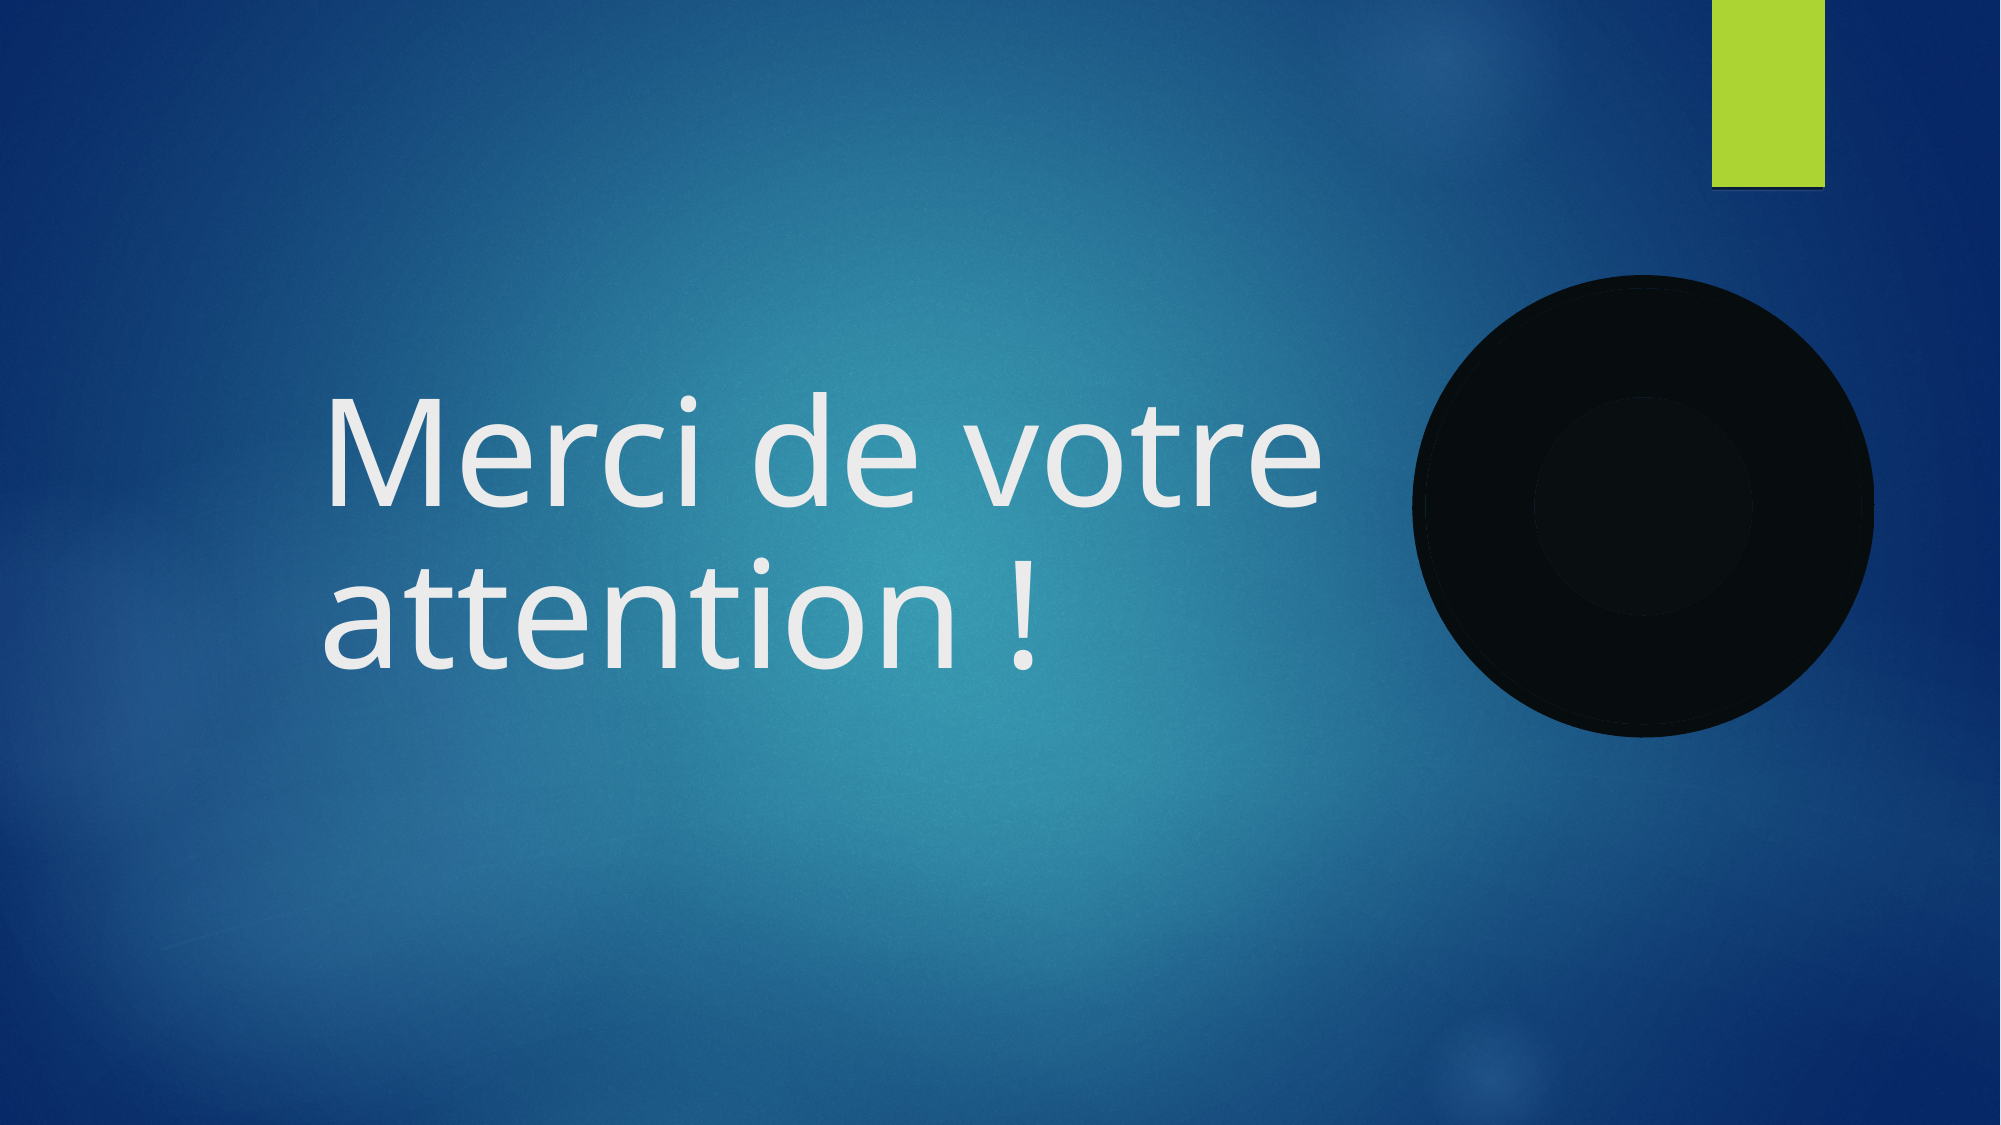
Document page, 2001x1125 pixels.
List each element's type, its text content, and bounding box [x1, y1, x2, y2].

title Merci de votre attention ! [303, 161, 1751, 709]
